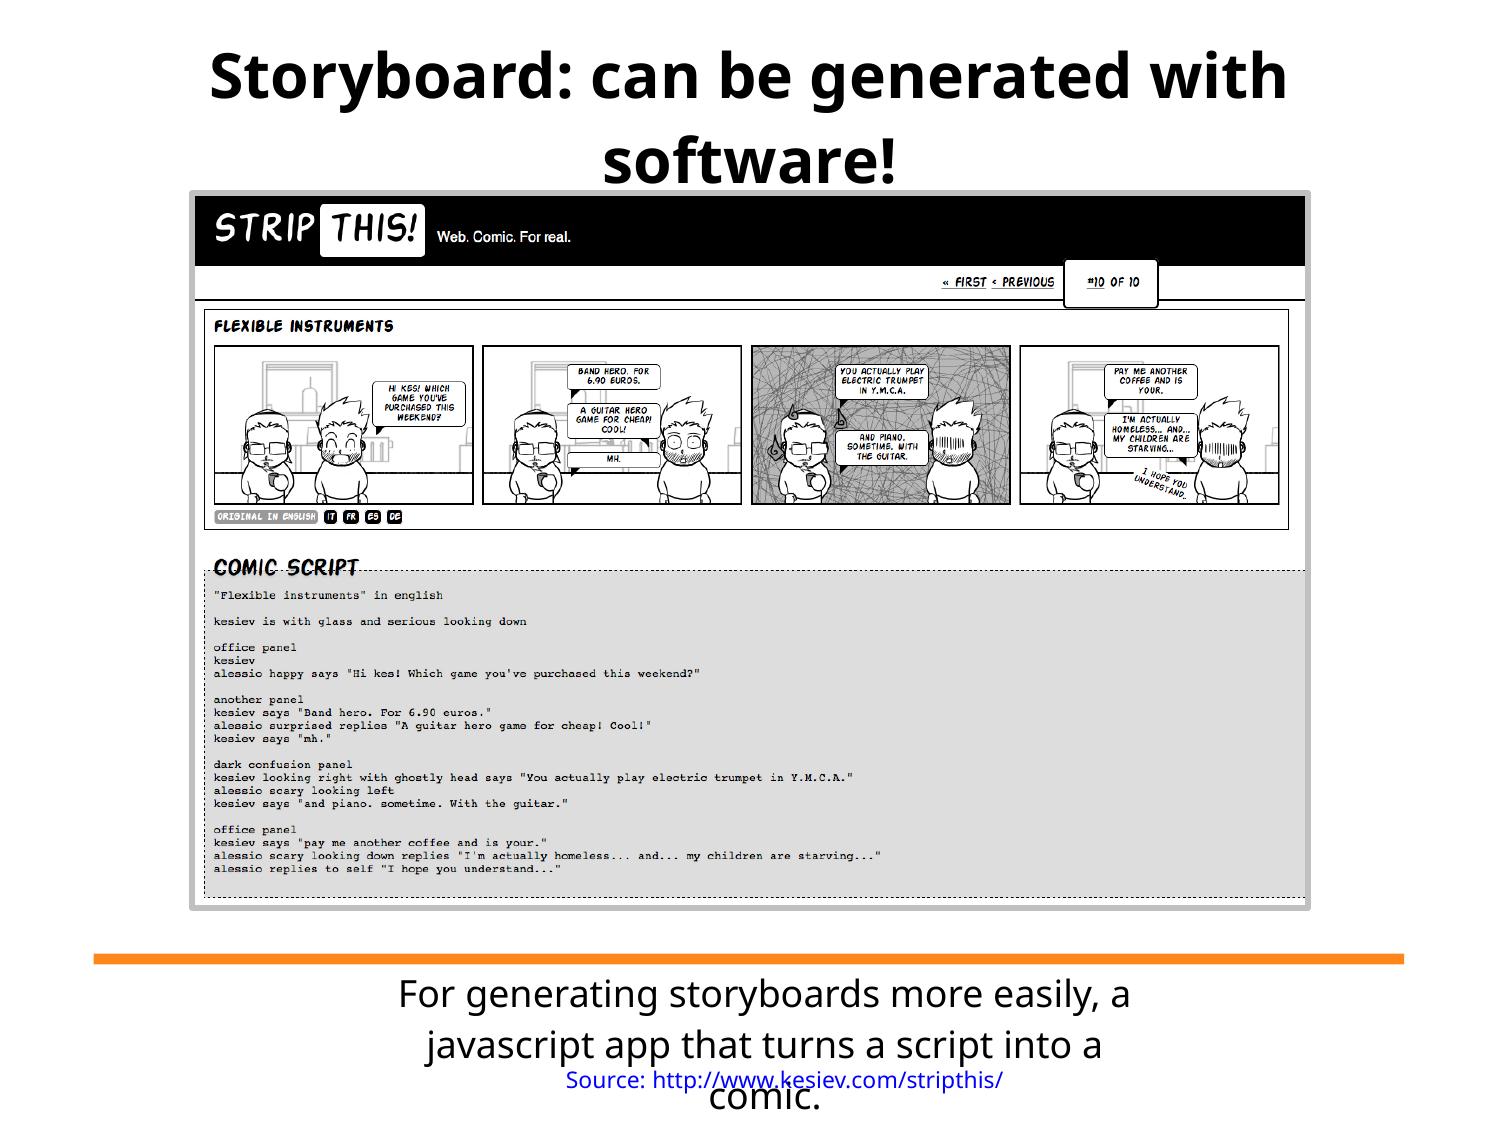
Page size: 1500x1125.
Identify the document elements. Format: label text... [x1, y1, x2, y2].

picture [0, 0, 1500, 1125]
title Storyboard: can be generated with software! [75, 45, 1426, 188]
text_box For generating storyboards more easily, a javascript app that turns a script into a comic. [382, 960, 1148, 1064]
text_box Source: http://www.kesiev.com/stripthis/ [551, 1056, 949, 1098]
